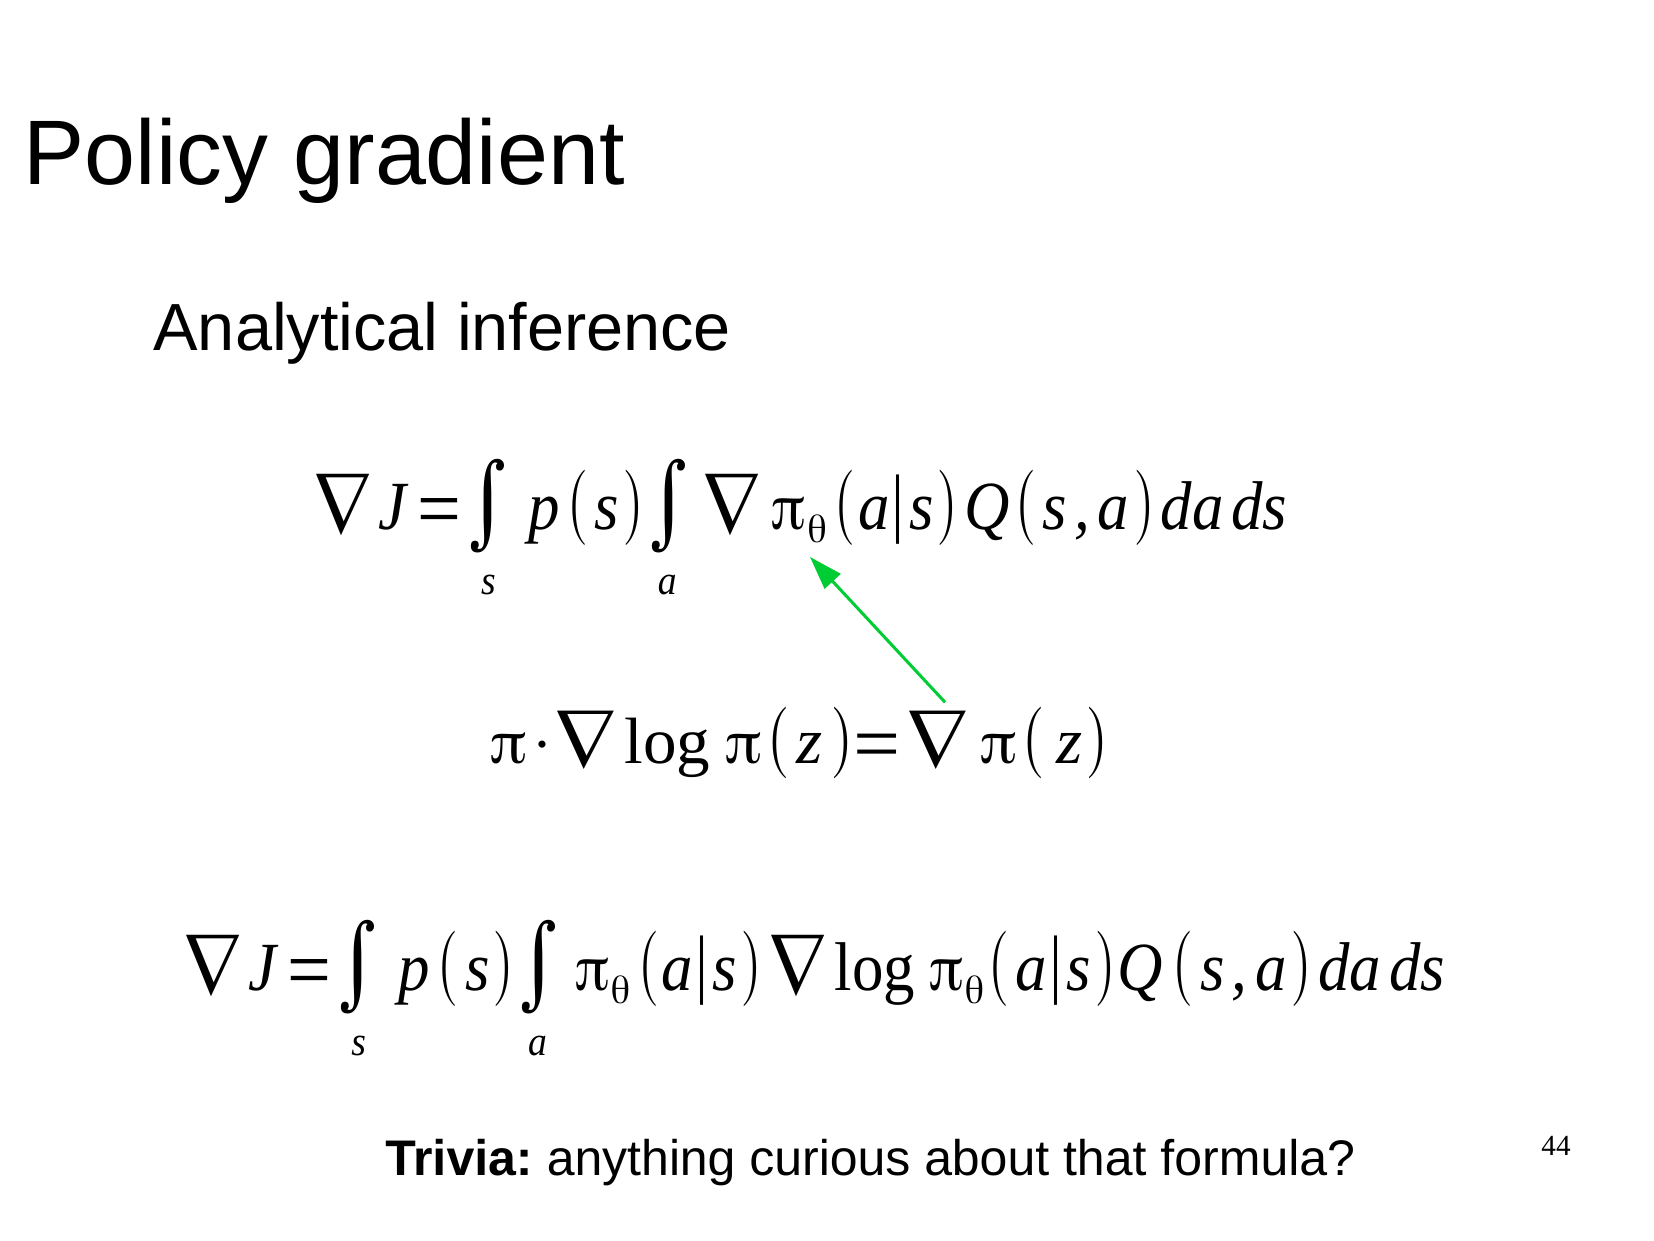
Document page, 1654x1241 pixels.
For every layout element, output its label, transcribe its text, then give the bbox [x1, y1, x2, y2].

chart [296, 452, 1306, 604]
text_box Trivia: anything curious about that formula? [370, 1123, 1371, 1195]
chart [166, 912, 1463, 1064]
list Analytical inference [82, 290, 1571, 1010]
chart [473, 702, 1126, 782]
title Policy gradient [23, 49, 1512, 257]
